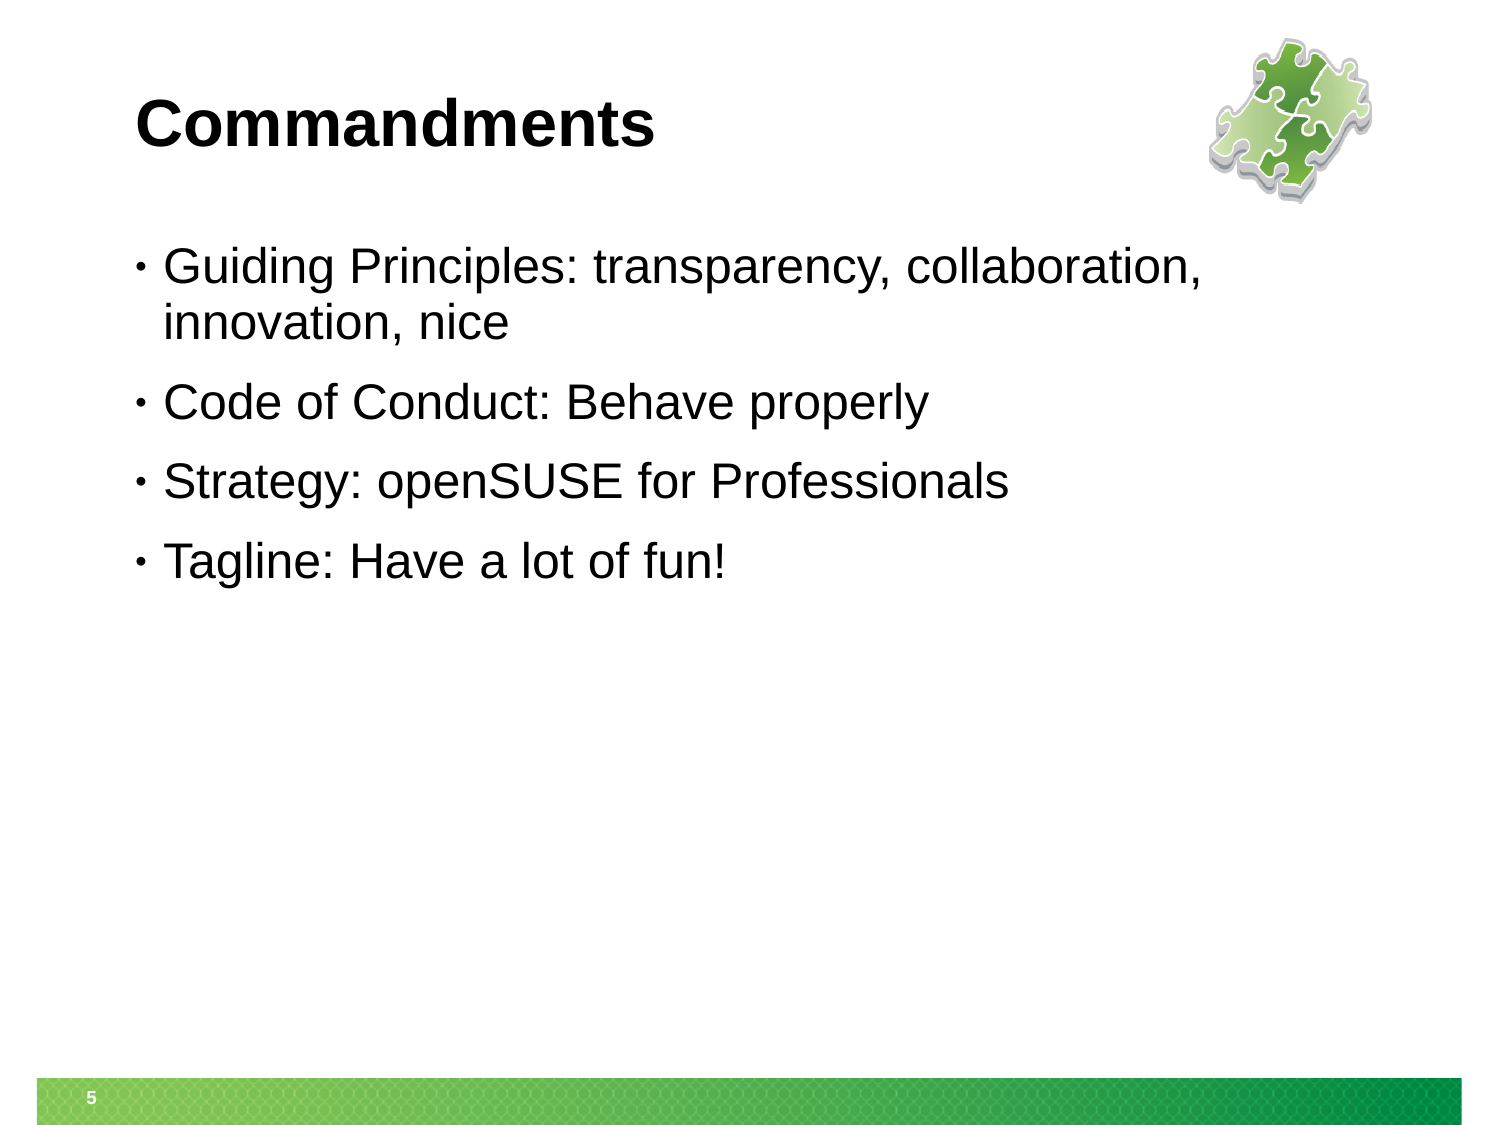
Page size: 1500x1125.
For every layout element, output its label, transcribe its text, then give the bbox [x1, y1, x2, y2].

picture [1209, 38, 1372, 204]
title Commandments [135, 41, 1209, 204]
list Guiding Principles: transparency, collaboration, innovation, nice Code of Conduct: Behave properly Strategy: openSUSE for Professionals Tagline: Have a lot of fun! [135, 238, 1372, 892]
picture [36, 1078, 1462, 1125]
